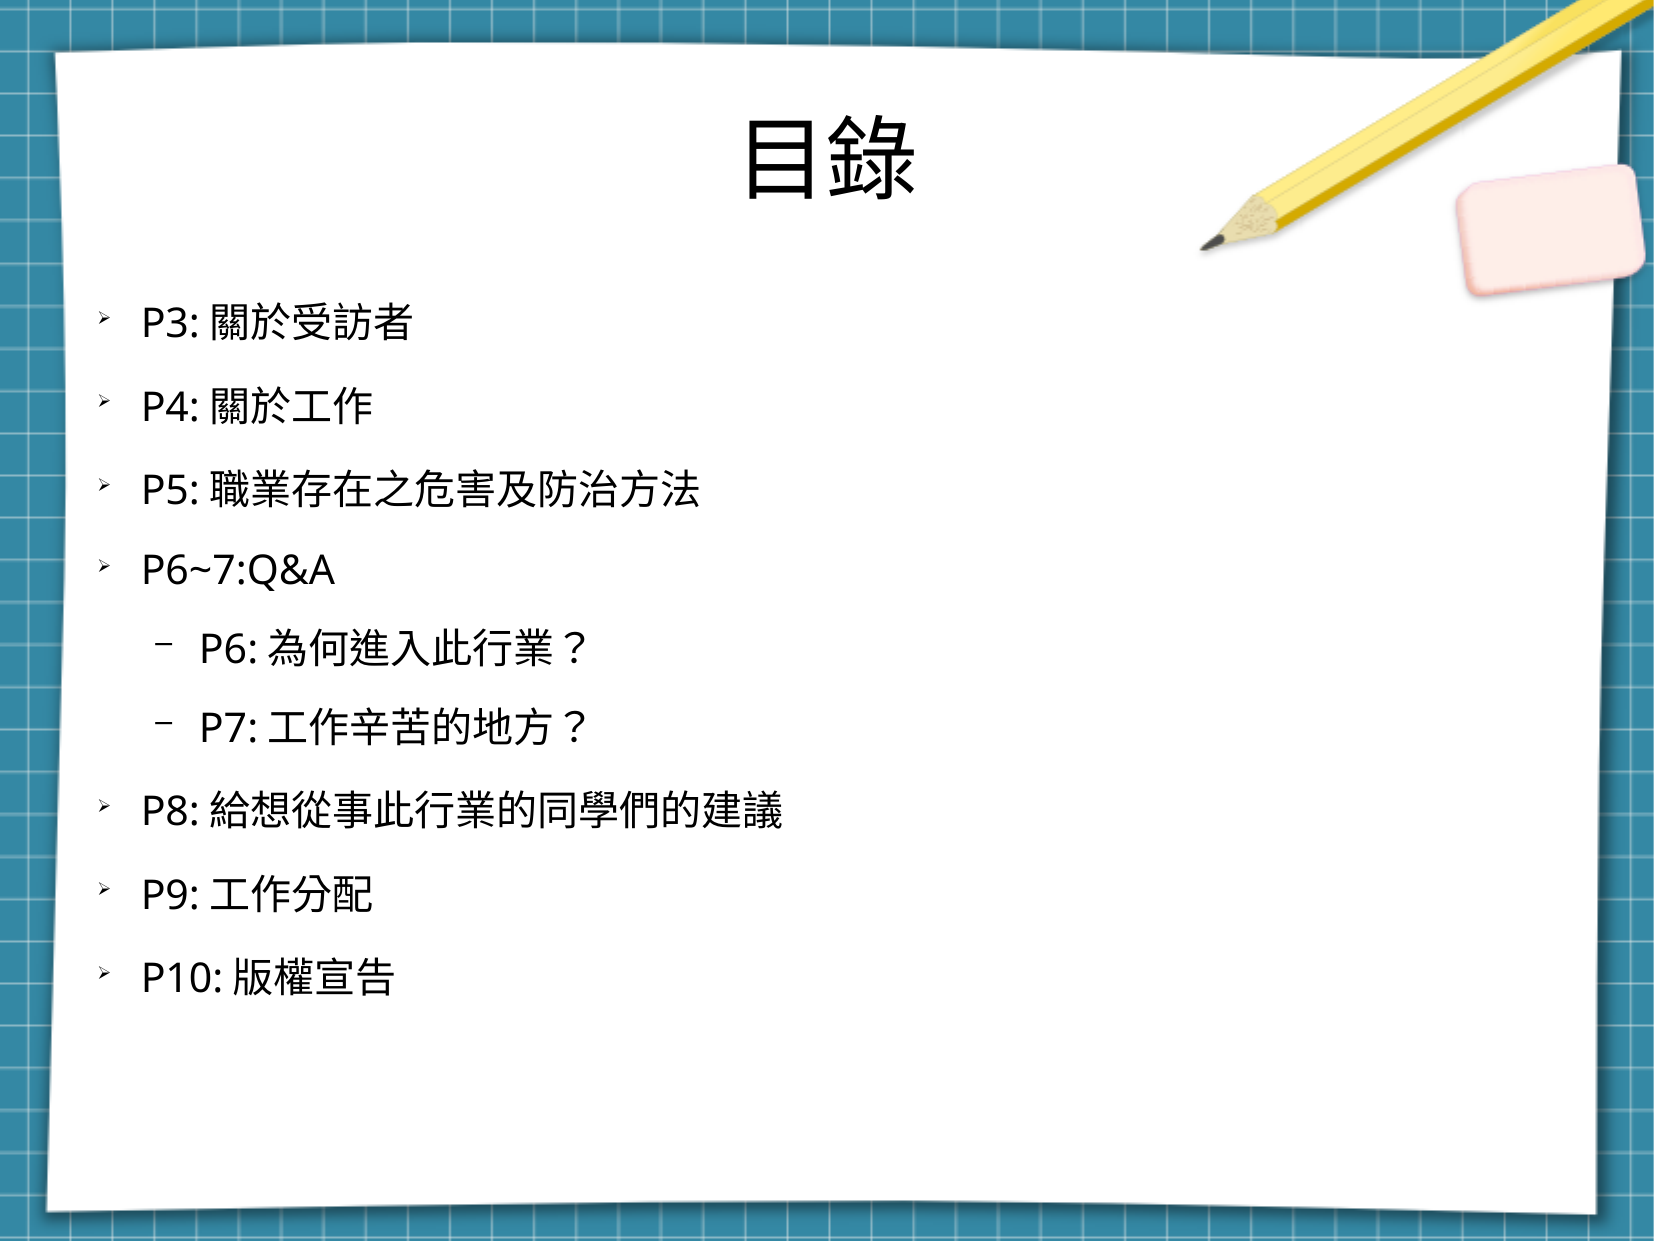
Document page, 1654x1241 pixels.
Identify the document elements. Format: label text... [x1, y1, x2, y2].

title 目錄 [82, 49, 1571, 257]
list P3:關於受訪者 P4:關於工作 P5:職業存在之危害及防治方法 P6~7:Q&A P6:為何進入此行業？ P7:工作辛苦的地方？ P8:給想從事此行業的同學們的建議 P9:工作分配 P10:版權宣告 [82, 290, 1571, 1010]
picture [0, 0, 1654, 1241]
